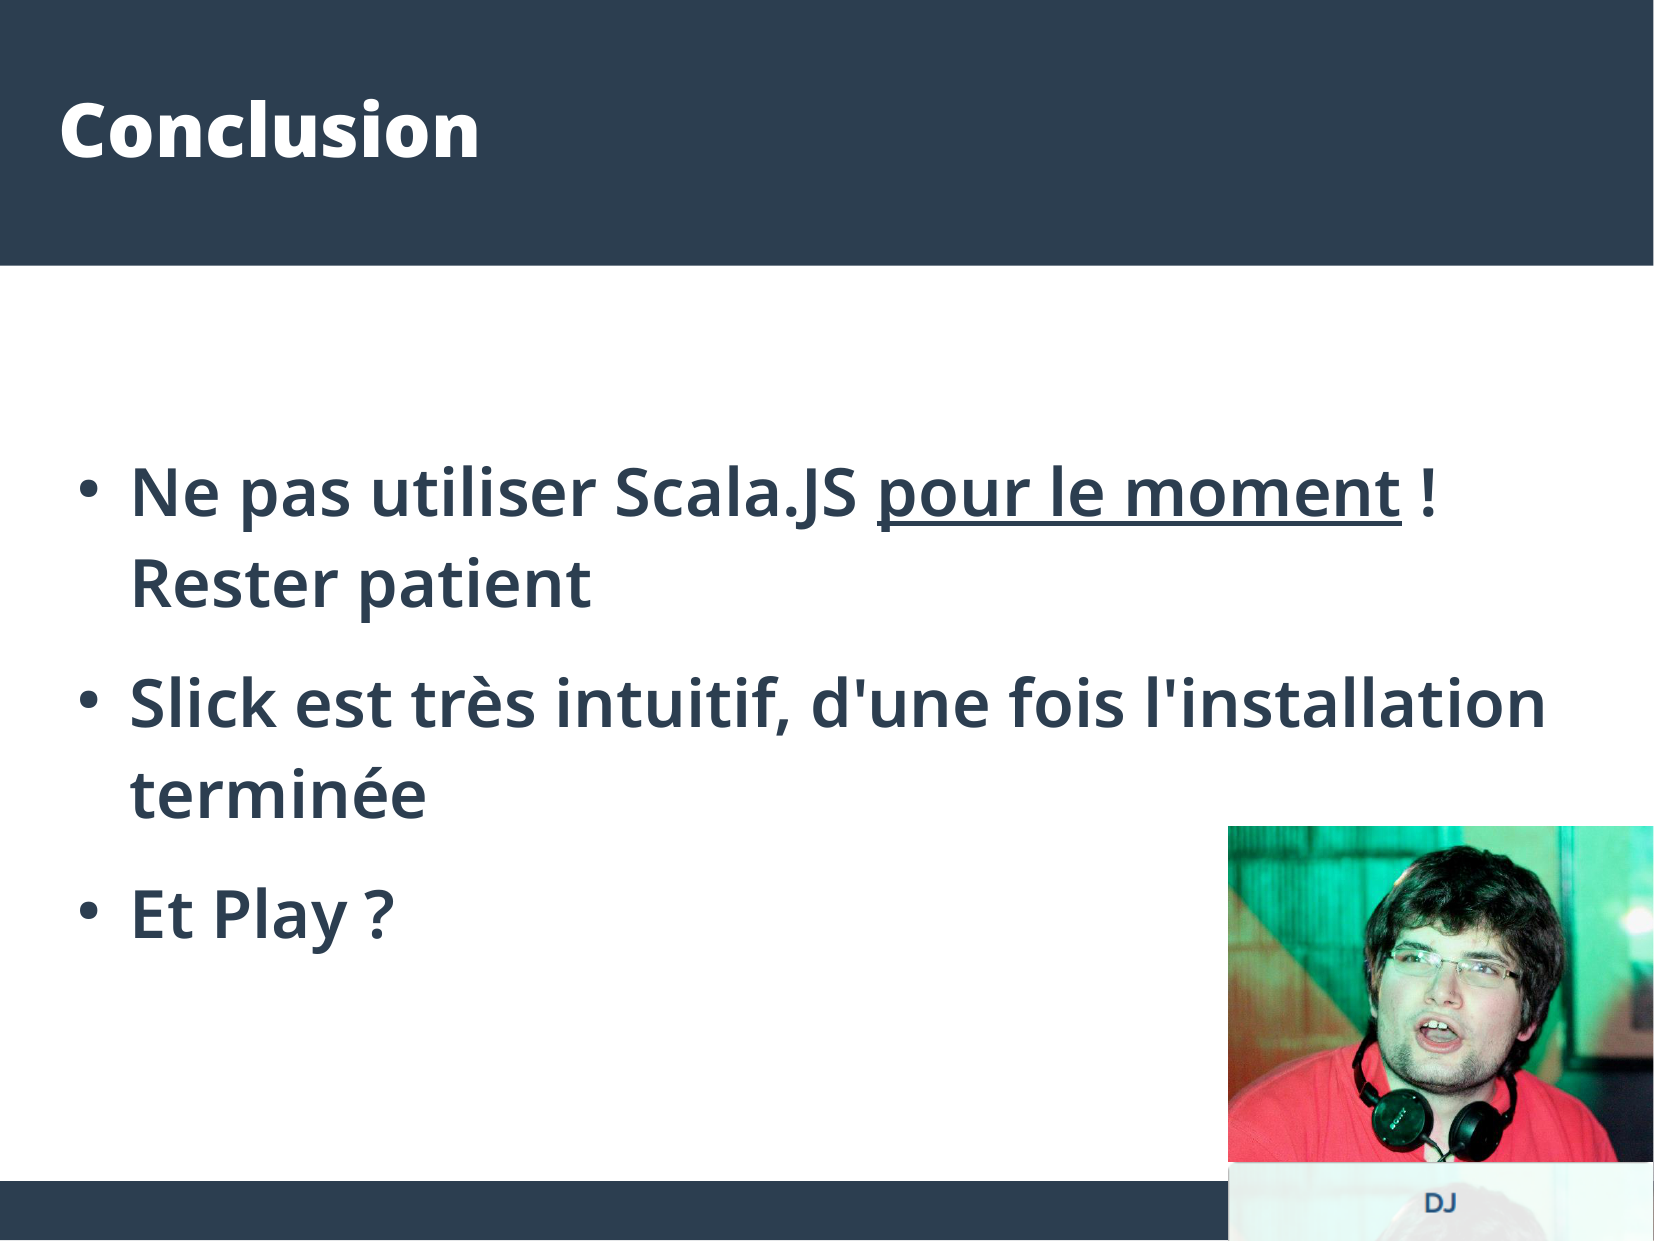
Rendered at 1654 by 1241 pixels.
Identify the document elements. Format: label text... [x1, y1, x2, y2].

picture [1228, 826, 1654, 1241]
title Conclusion [59, 49, 1595, 207]
list Ne pas utiliser Scala.JS pour le moment ! Rester patient Slick est très intuitif, d'une fois l'installation terminée Et Play ? [59, 324, 1595, 1152]
